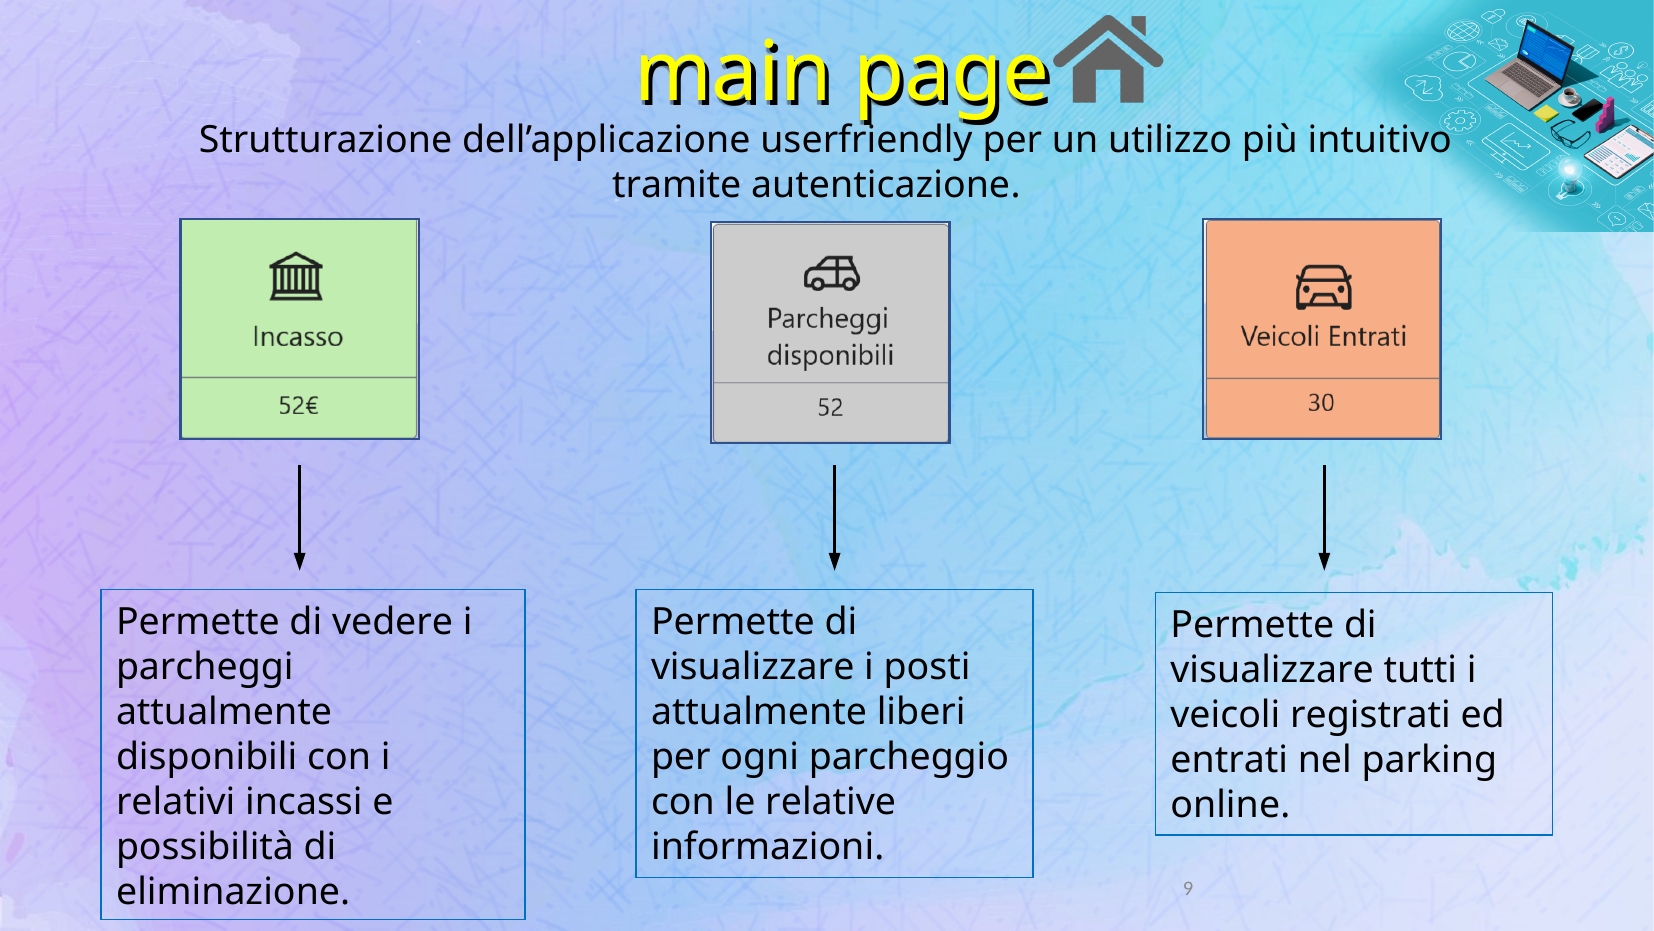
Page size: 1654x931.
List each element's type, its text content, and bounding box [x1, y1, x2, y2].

text_box Permette di visualizzare i posti attualmente liberi per ogni parcheggio con le relative informazioni. [636, 589, 1034, 878]
text_box [1167, 862, 1540, 912]
text_box Permette di vedere i parcheggi attualmente disponibili con i relativi incassi e possibilità di eliminazione. [101, 589, 526, 878]
picture [1204, 219, 1441, 438]
text_box main page [619, 9, 1014, 127]
text_box Strutturazione dell’applicazione userfriendly per un utilizzo più intuitivo tramite autenticazione. [119, 107, 1533, 214]
picture [1322, 0, 1654, 232]
text_box Permette di visualizzare tutti i veicoli registrati ed entrati nel parking online. [1155, 592, 1553, 835]
picture [1014, 0, 1202, 152]
picture [181, 219, 418, 439]
picture [712, 223, 949, 442]
